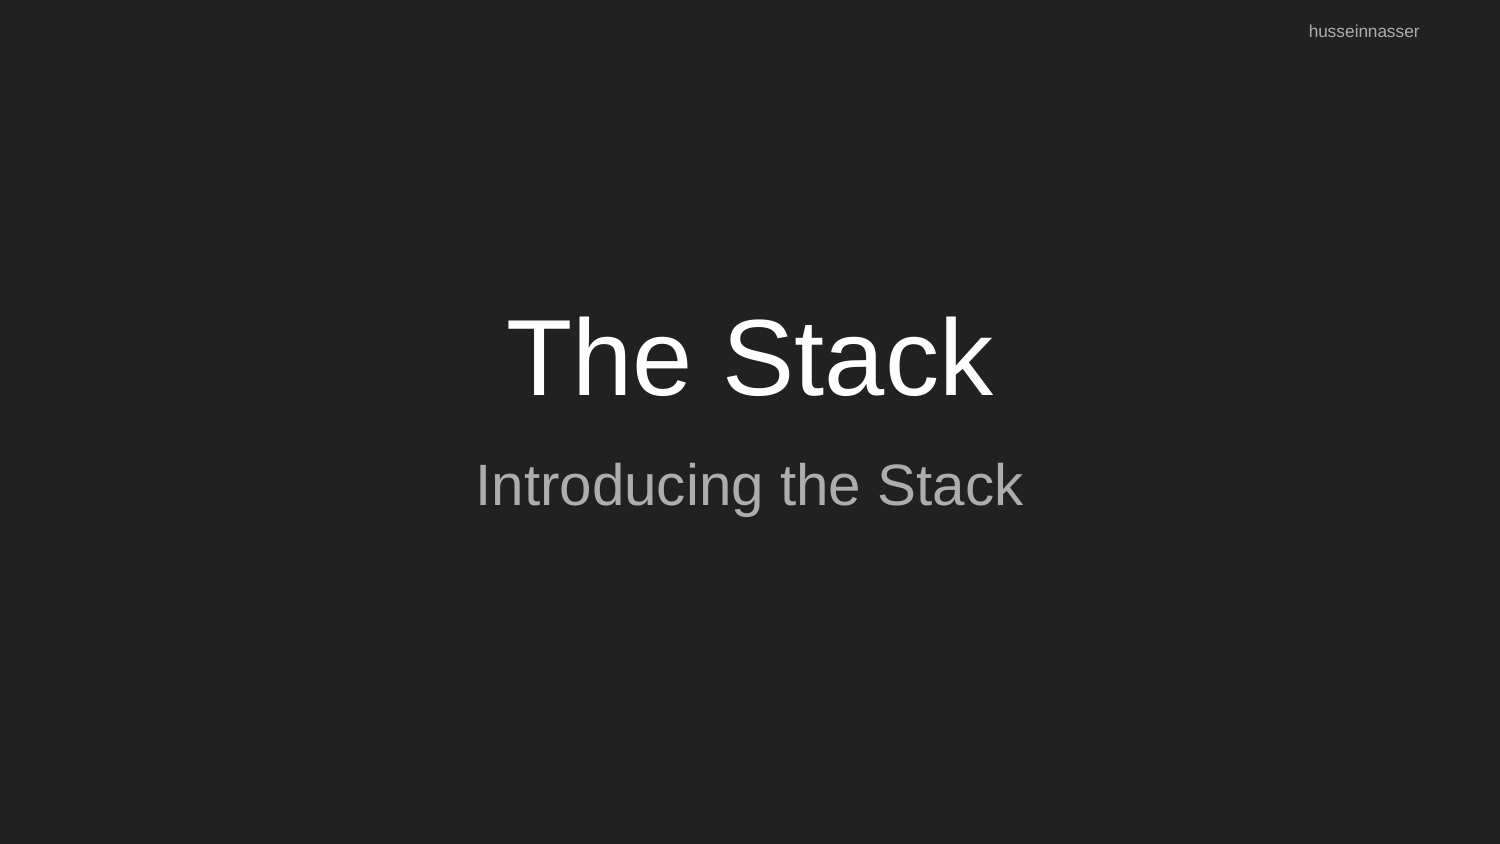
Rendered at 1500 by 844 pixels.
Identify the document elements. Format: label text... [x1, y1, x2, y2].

subtitle husseinnasser [1236, 11, 1492, 53]
subtitle Introducing the Stack [51, 432, 1449, 563]
title The Stack [51, 95, 1449, 432]
